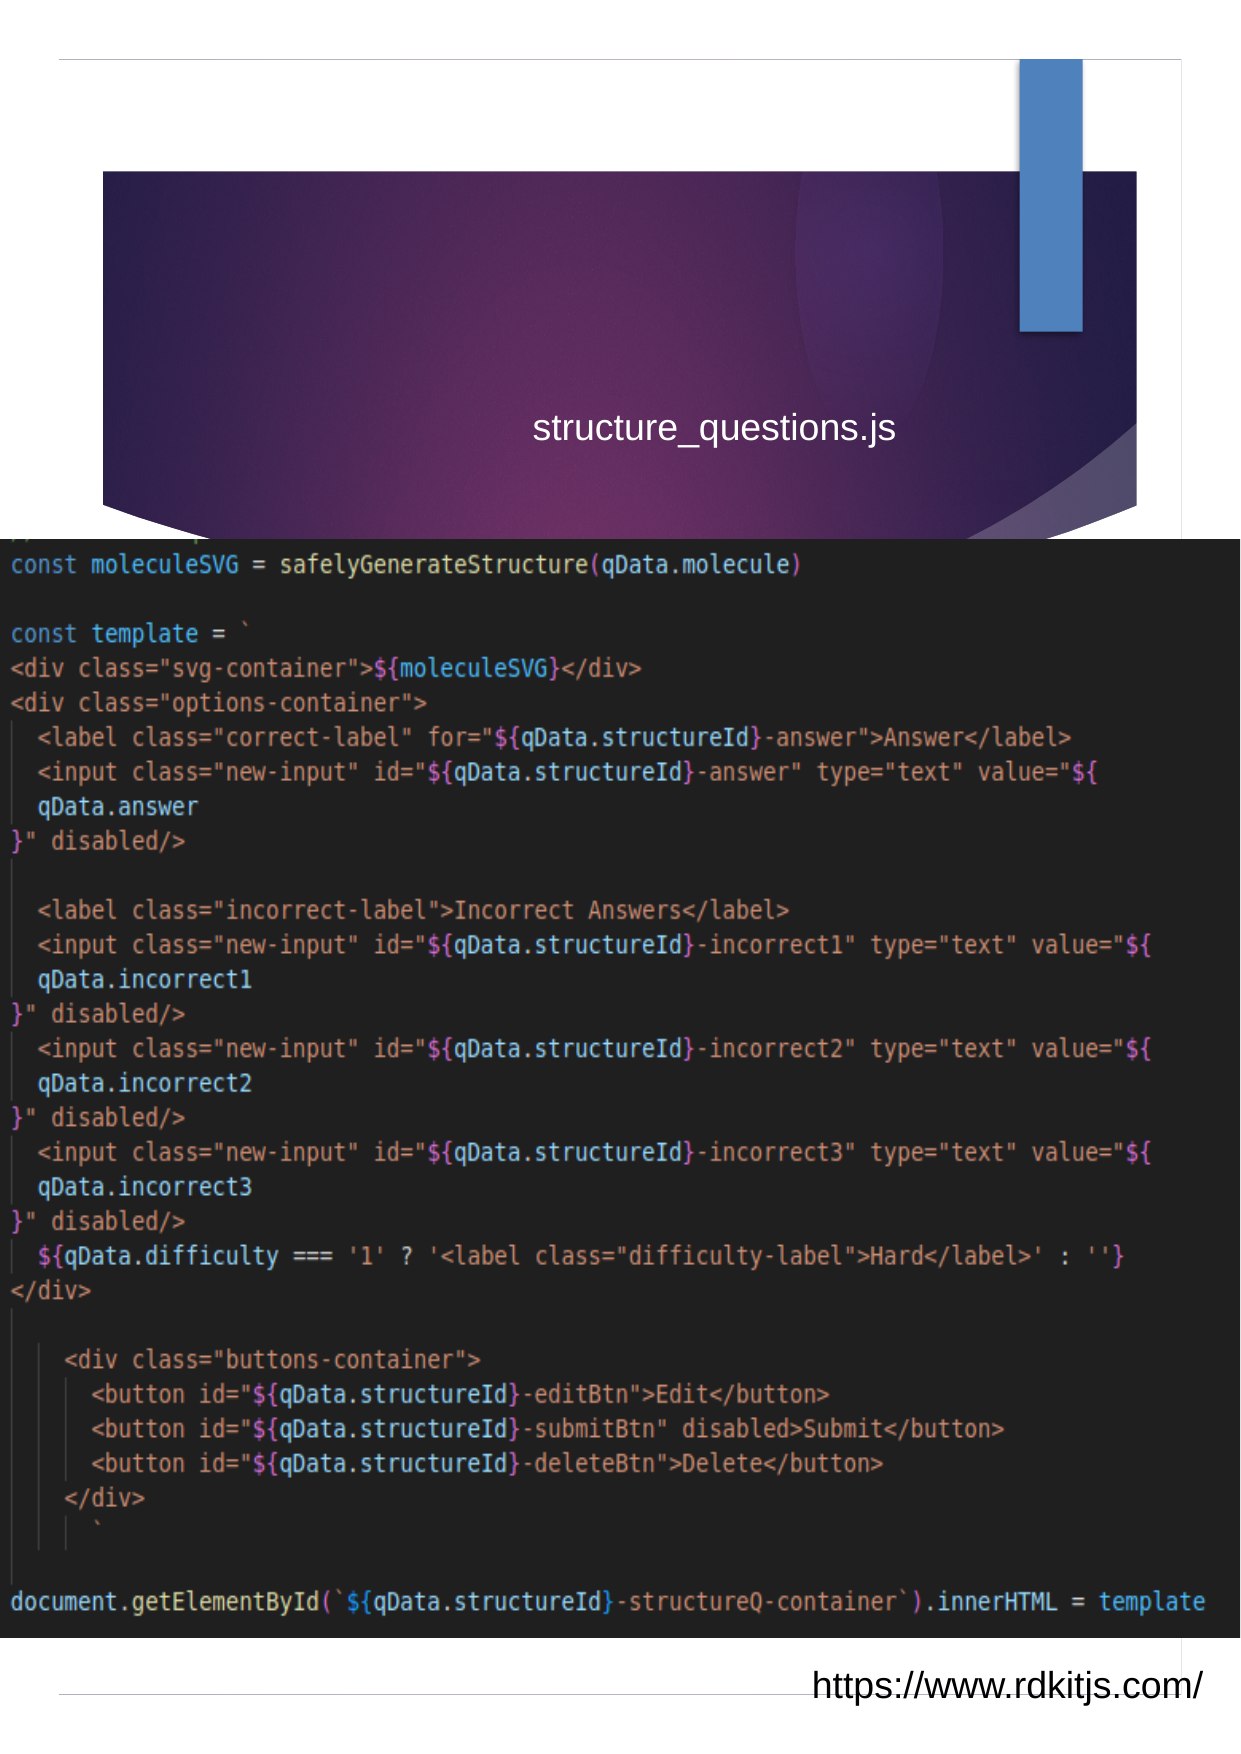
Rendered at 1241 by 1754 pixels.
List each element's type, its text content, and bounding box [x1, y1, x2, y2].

picture [0, 172, 1241, 1638]
text_box https://www.rdkitjs.com/ [797, 1653, 1241, 1754]
text_box structure_questions.js [454, 396, 975, 496]
